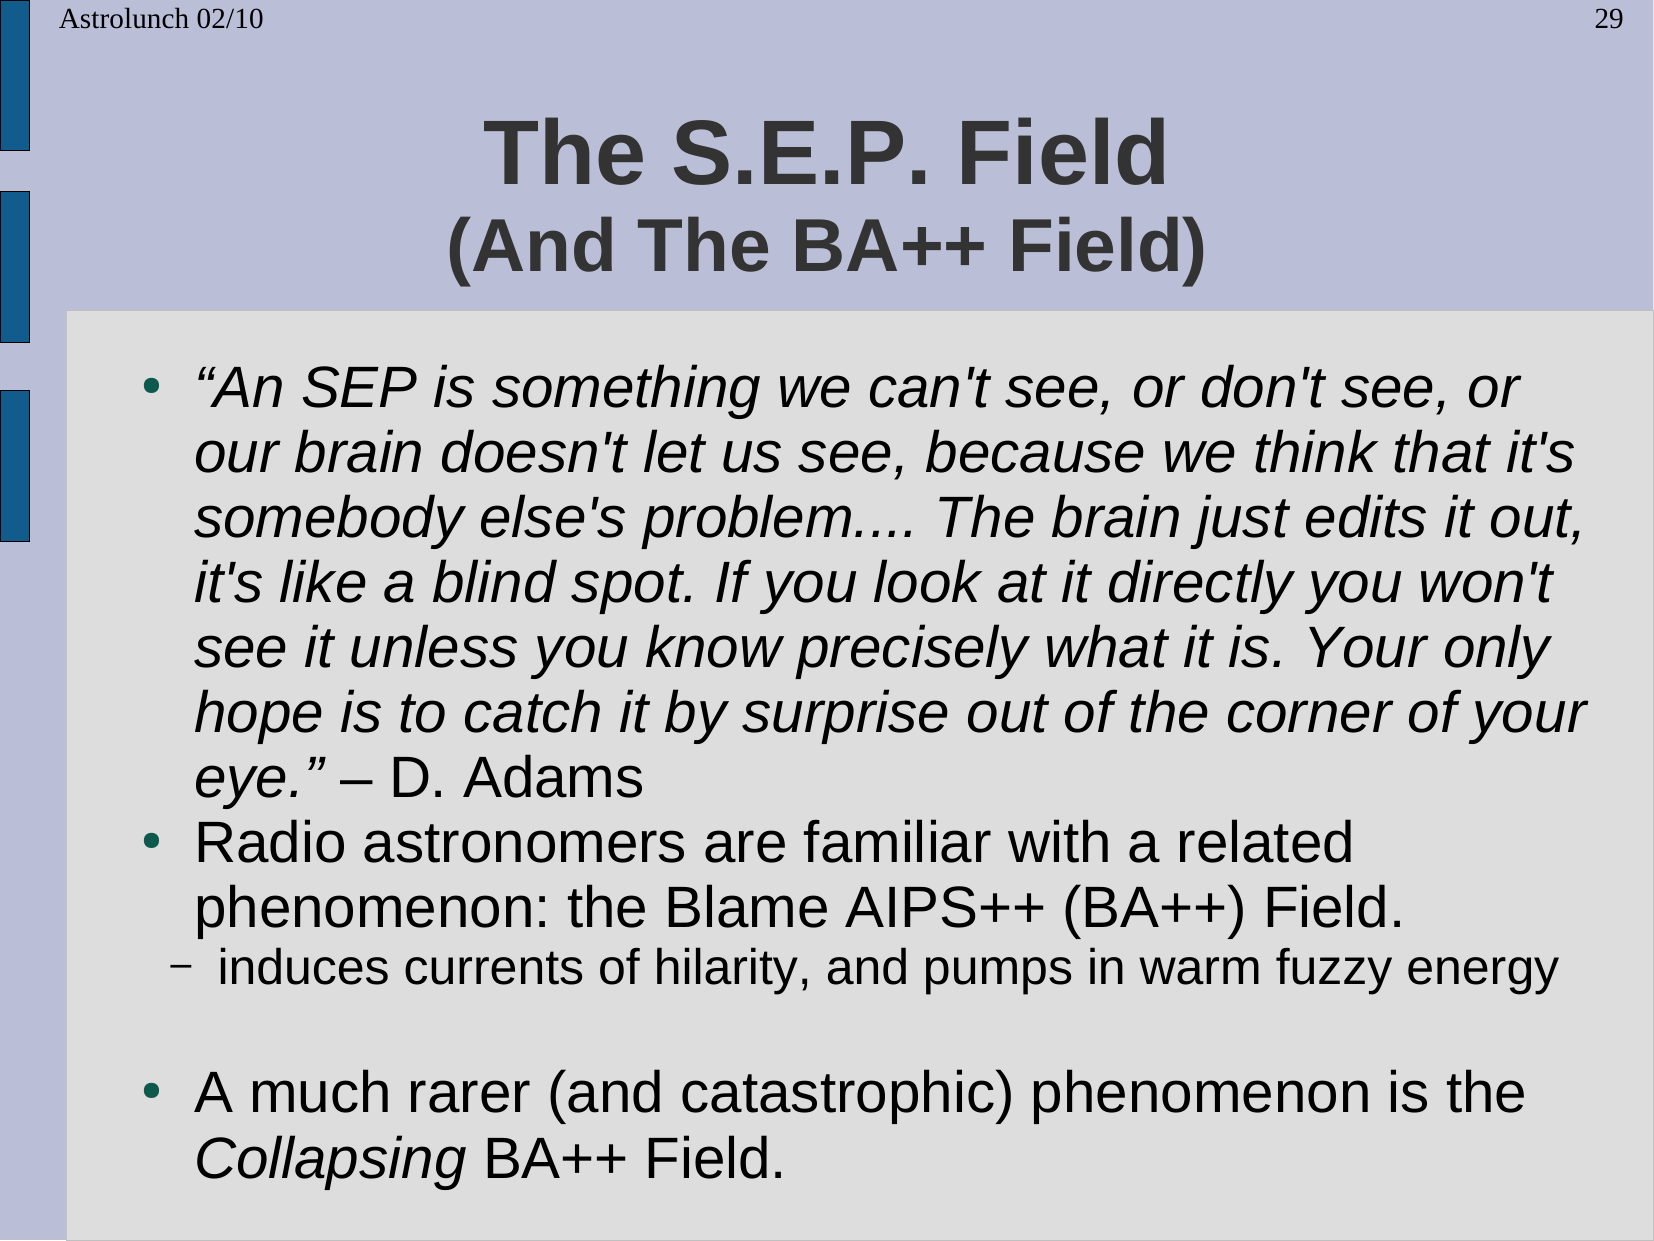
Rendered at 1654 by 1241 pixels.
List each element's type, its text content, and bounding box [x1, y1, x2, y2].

list “An SEP is something we can't see, or don't see, or our brain doesn't let us see, because we think that it's somebody else's problem.... The brain just edits it out, it's like a blind spot. If you look at it directly you won't see it unless you know precisely what it is. Your only hope is to catch it by surprise out of the corner of your eye.” – D. Adams Radio astronomers are familiar with a related phenomenon: the Blame AIPS++ (BA++) Field. induces currents of hilarity, and pumps in warm fuzzy energy A much rarer (and catastrophic) phenomenon is the Collapsing BA++ Field. [123, 354, 1595, 1211]
title The S.E.P. Field (And The BA++ Field) [121, 98, 1534, 291]
